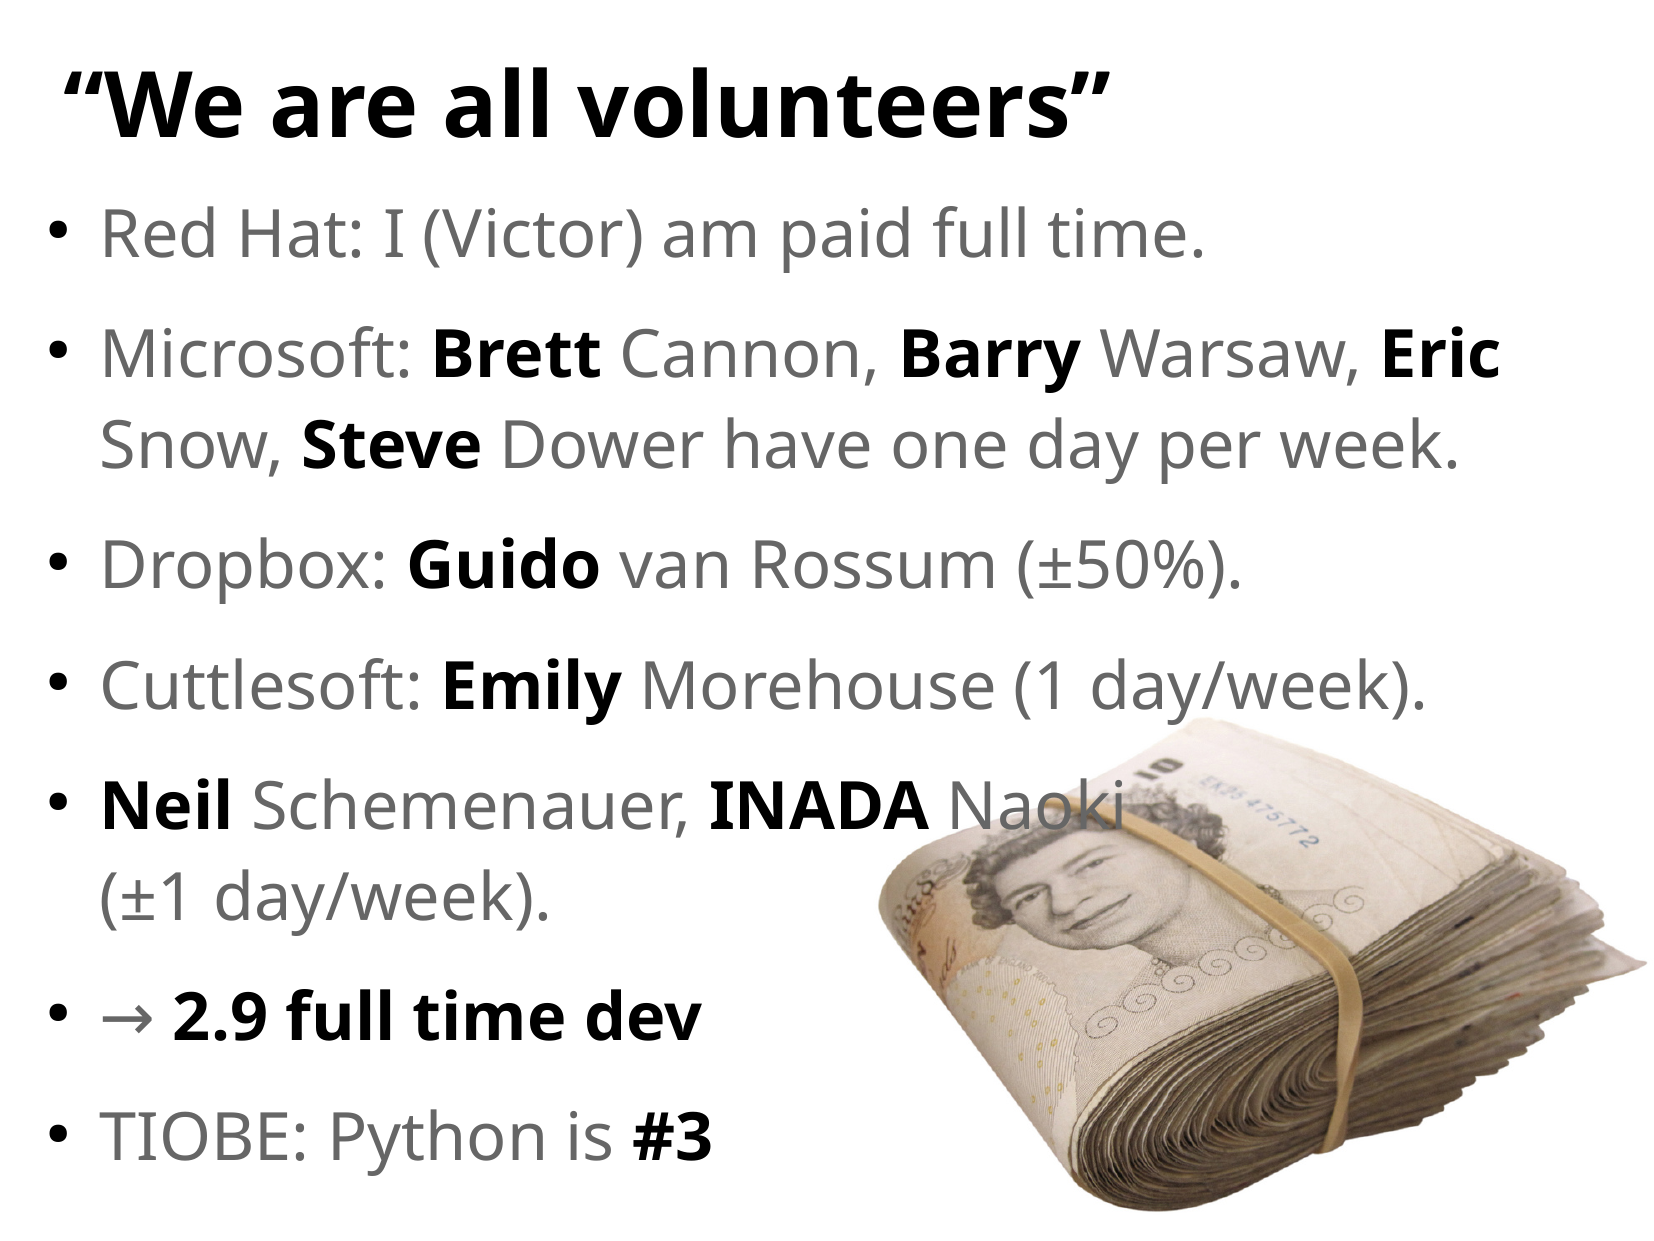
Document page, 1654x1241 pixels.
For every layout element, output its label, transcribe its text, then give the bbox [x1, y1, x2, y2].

text_box “We are all volunteers” [49, 31, 1600, 187]
list Red Hat: I (Victor) am paid full time. Microsoft: Brett Cannon, Barry Warsaw, Eric Snow, Steve Dower have one day per week. Dropbox: Guido van Rossum (±50%). Cuttlesoft: Emily Morehouse (1 day/week). Neil Schemenauer, INADA Naoki (±1 day/week). → 2.9 full time dev TIOBE: Python is #3 [28, 186, 1607, 1164]
picture [806, 617, 1654, 1241]
